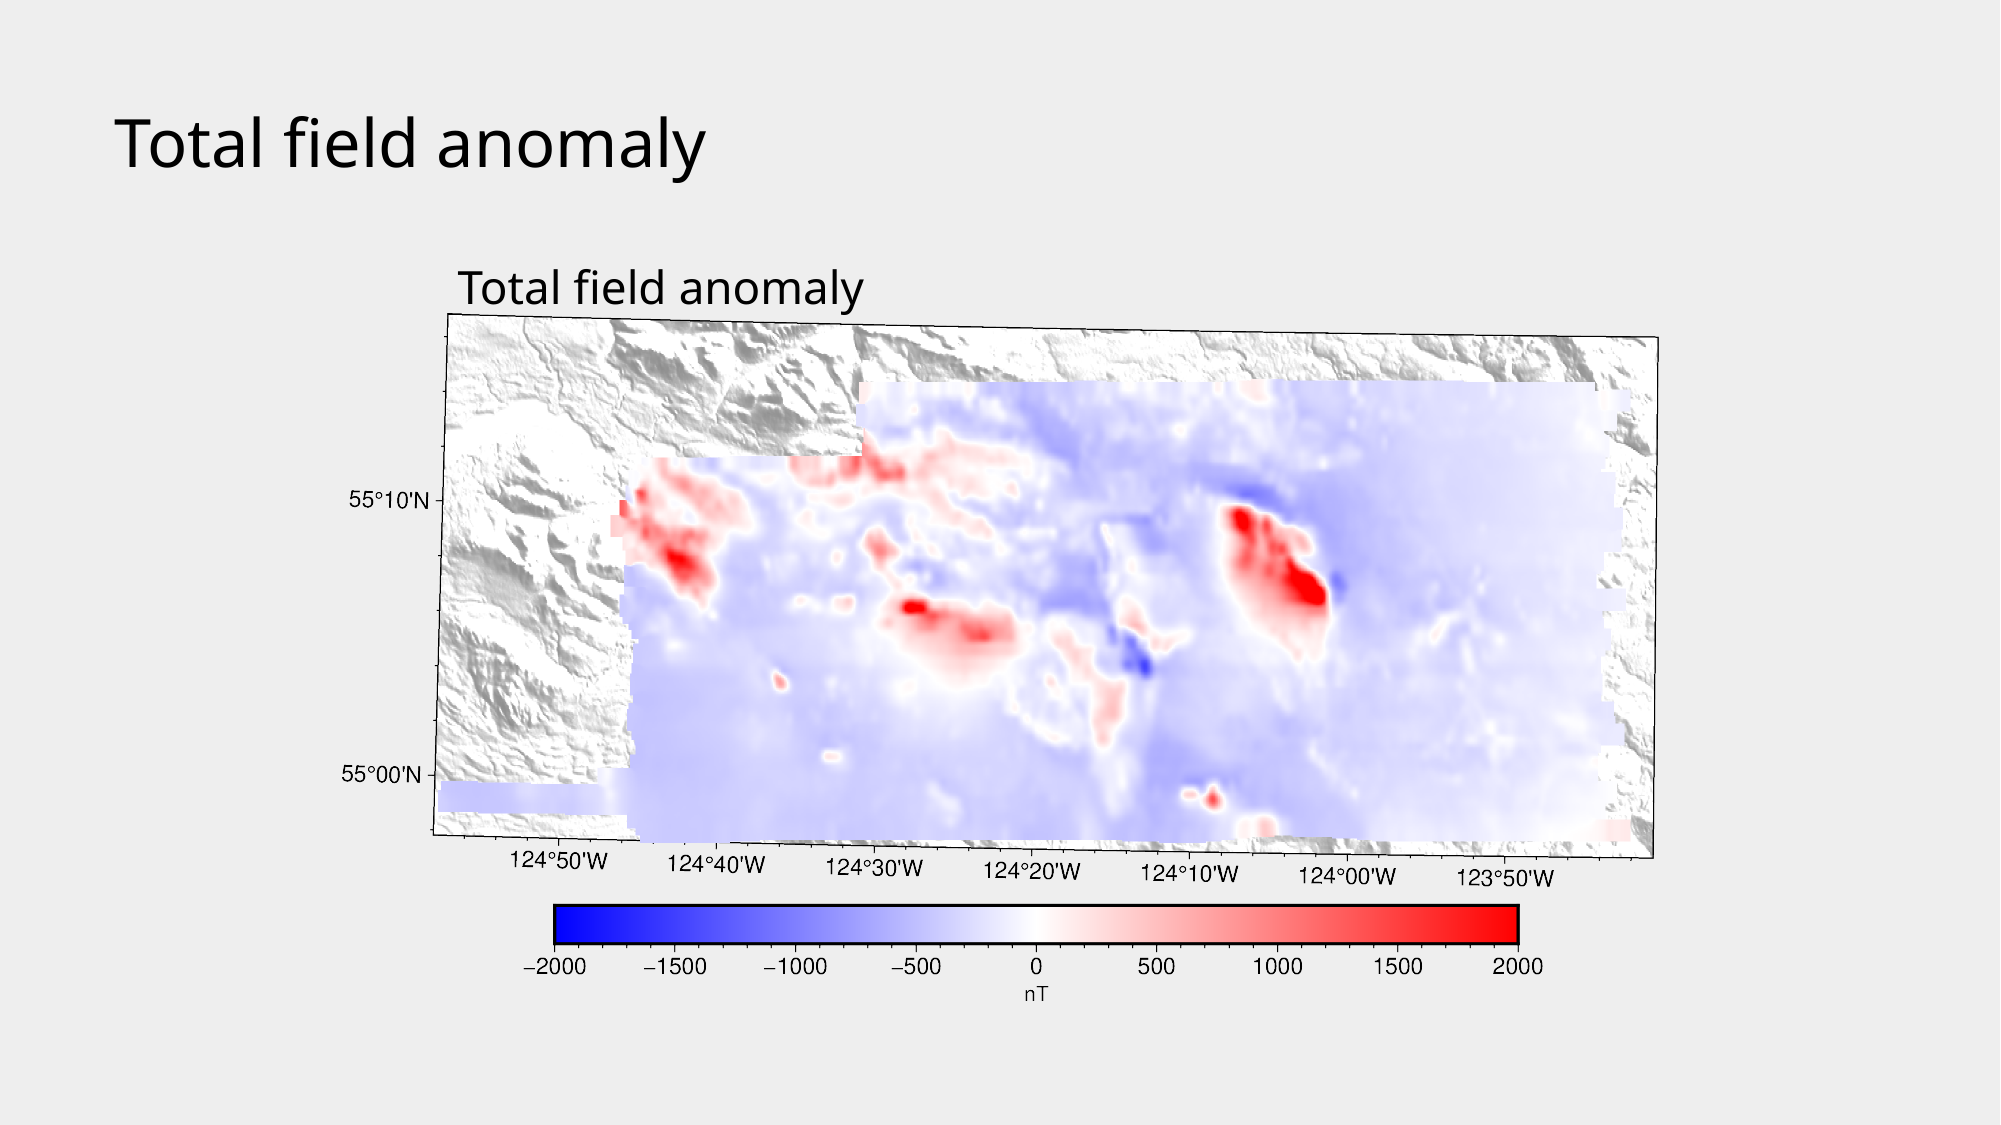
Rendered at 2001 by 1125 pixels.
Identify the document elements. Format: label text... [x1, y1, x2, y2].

text_box Total field anomaly [442, 248, 1466, 331]
text_box Total field anomaly [99, 88, 1872, 207]
picture [341, 313, 1659, 1001]
